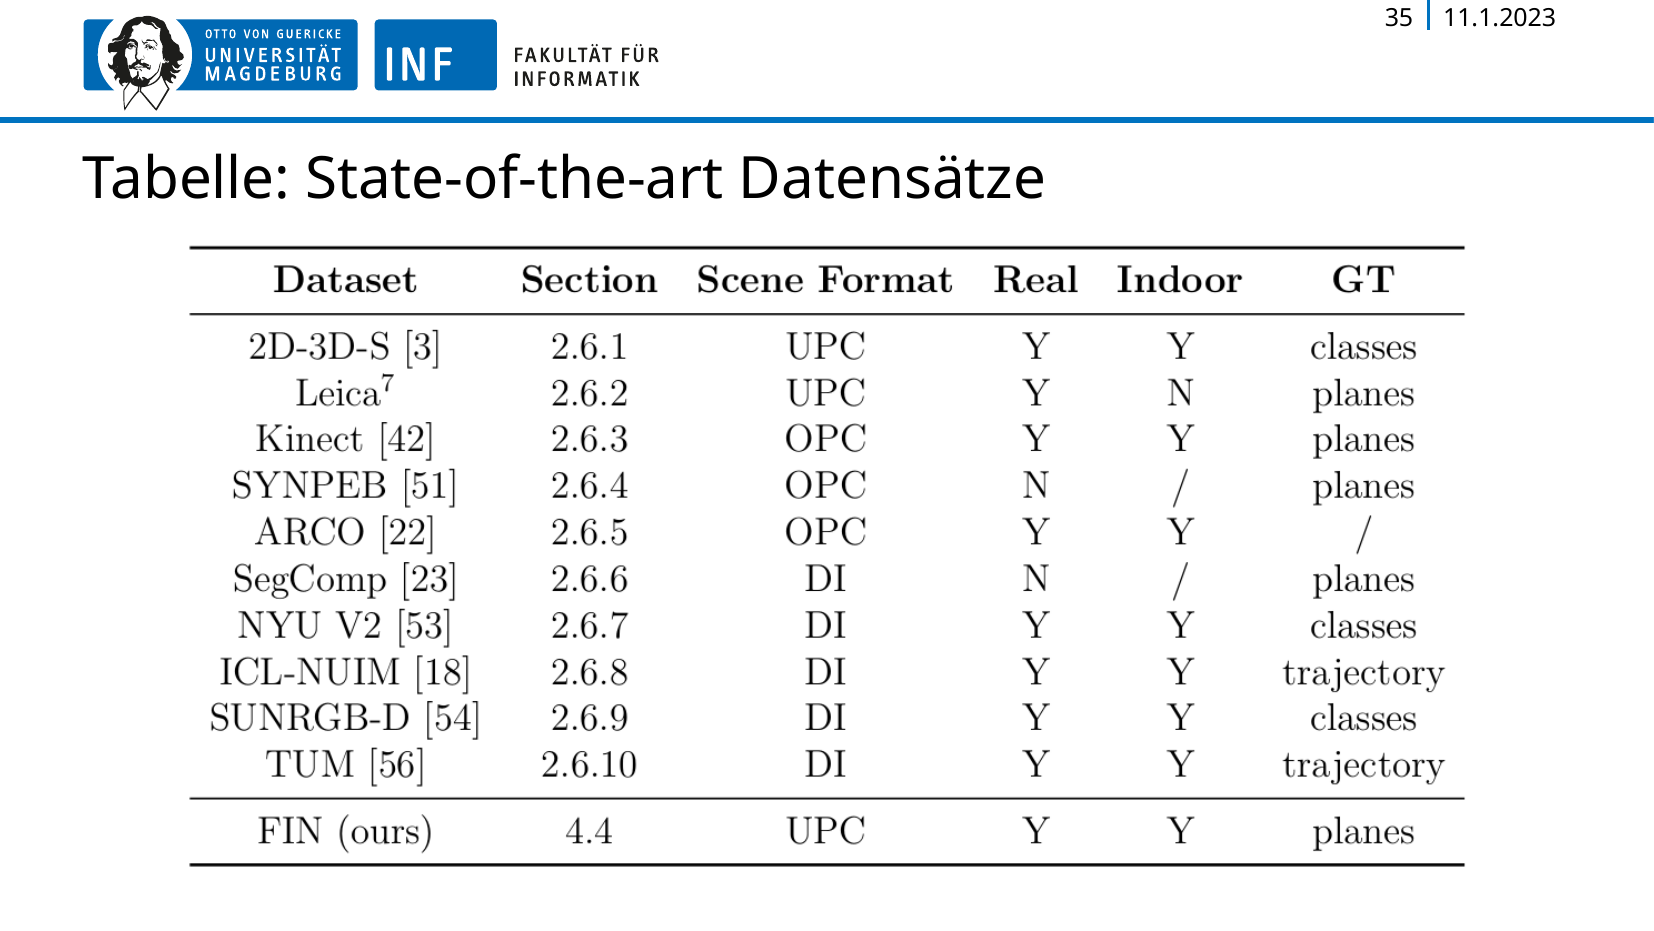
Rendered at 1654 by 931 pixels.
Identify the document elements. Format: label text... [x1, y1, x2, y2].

title Tabelle: State-of-the-art Datensätze [82, 135, 1571, 218]
picture [185, 241, 1469, 871]
